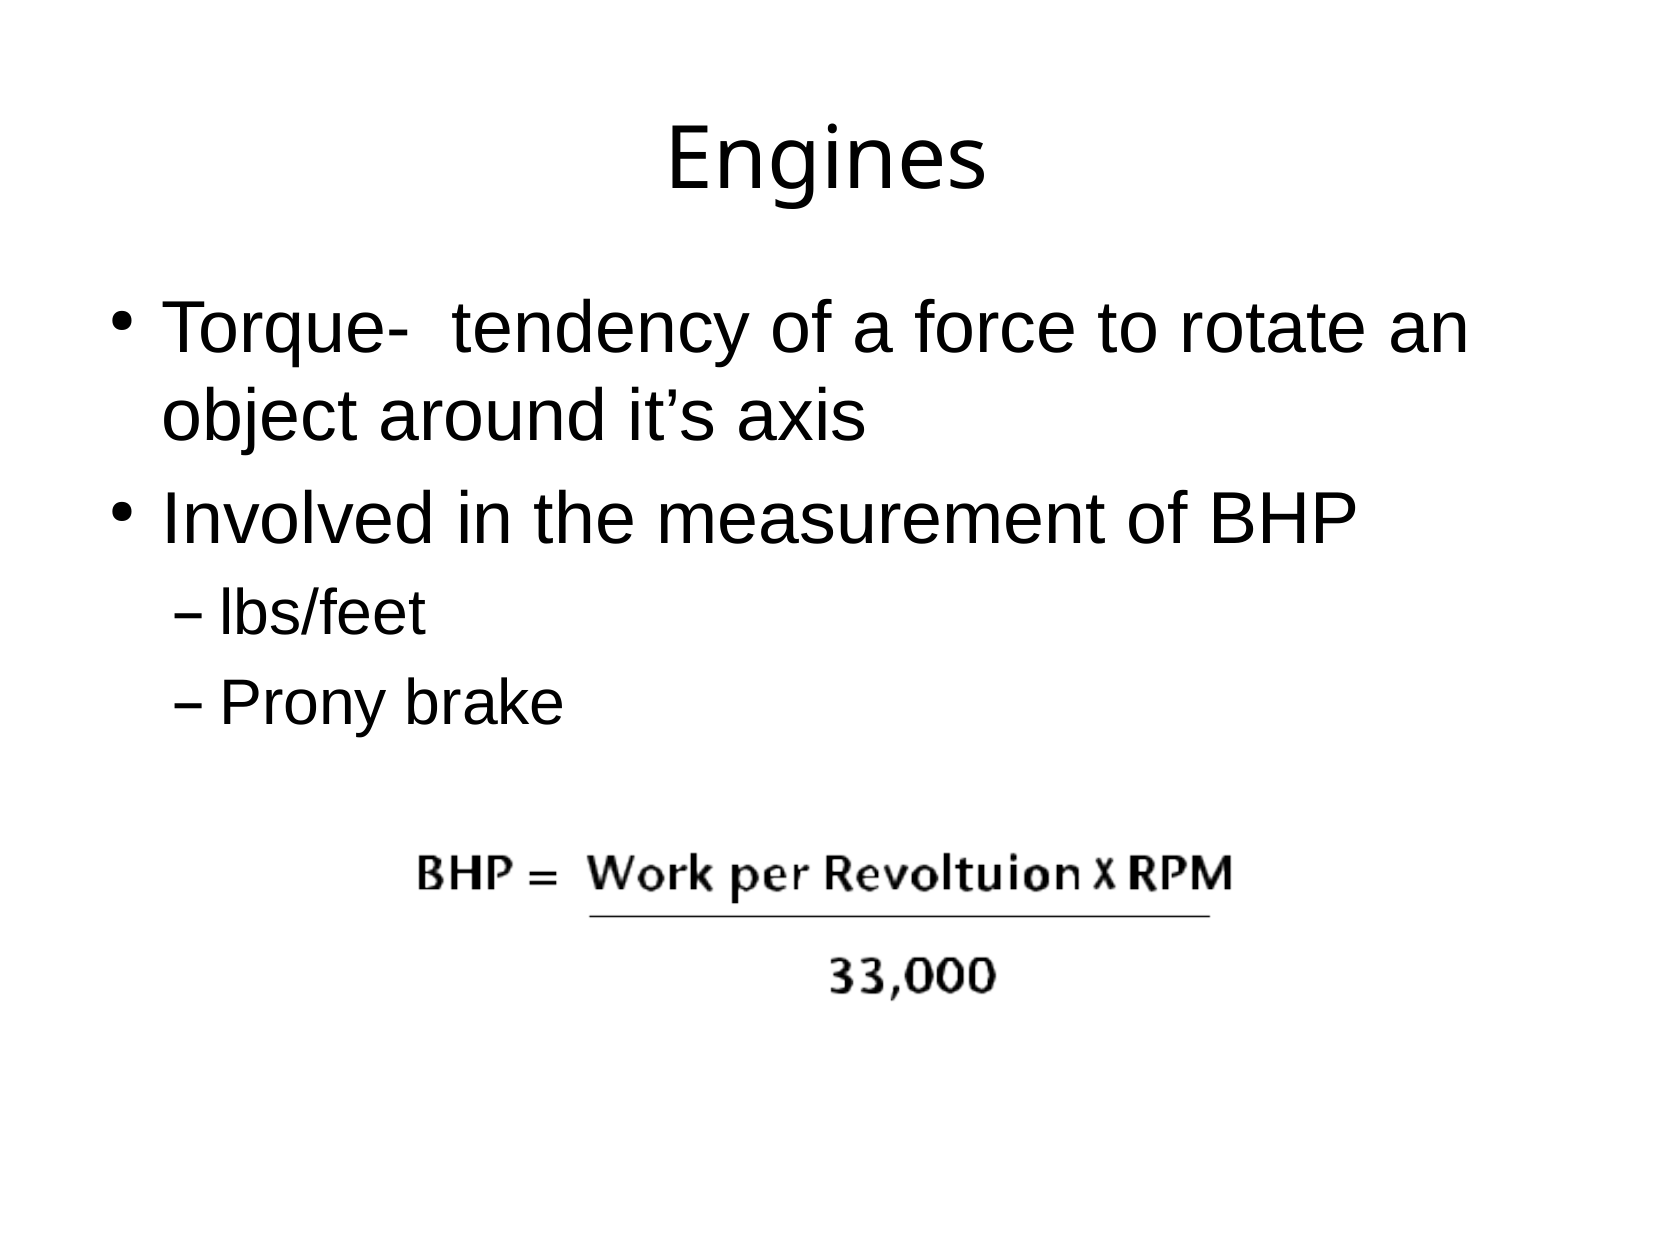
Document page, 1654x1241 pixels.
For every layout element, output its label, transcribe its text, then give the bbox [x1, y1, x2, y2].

text_box Engines [82, 16, 1571, 290]
list Torque- tendency of a force to rotate an object around it’s axis Involved in the measurement of BHP lbs/feet Prony brake [82, 290, 1571, 1119]
picture [417, 851, 1234, 1004]
